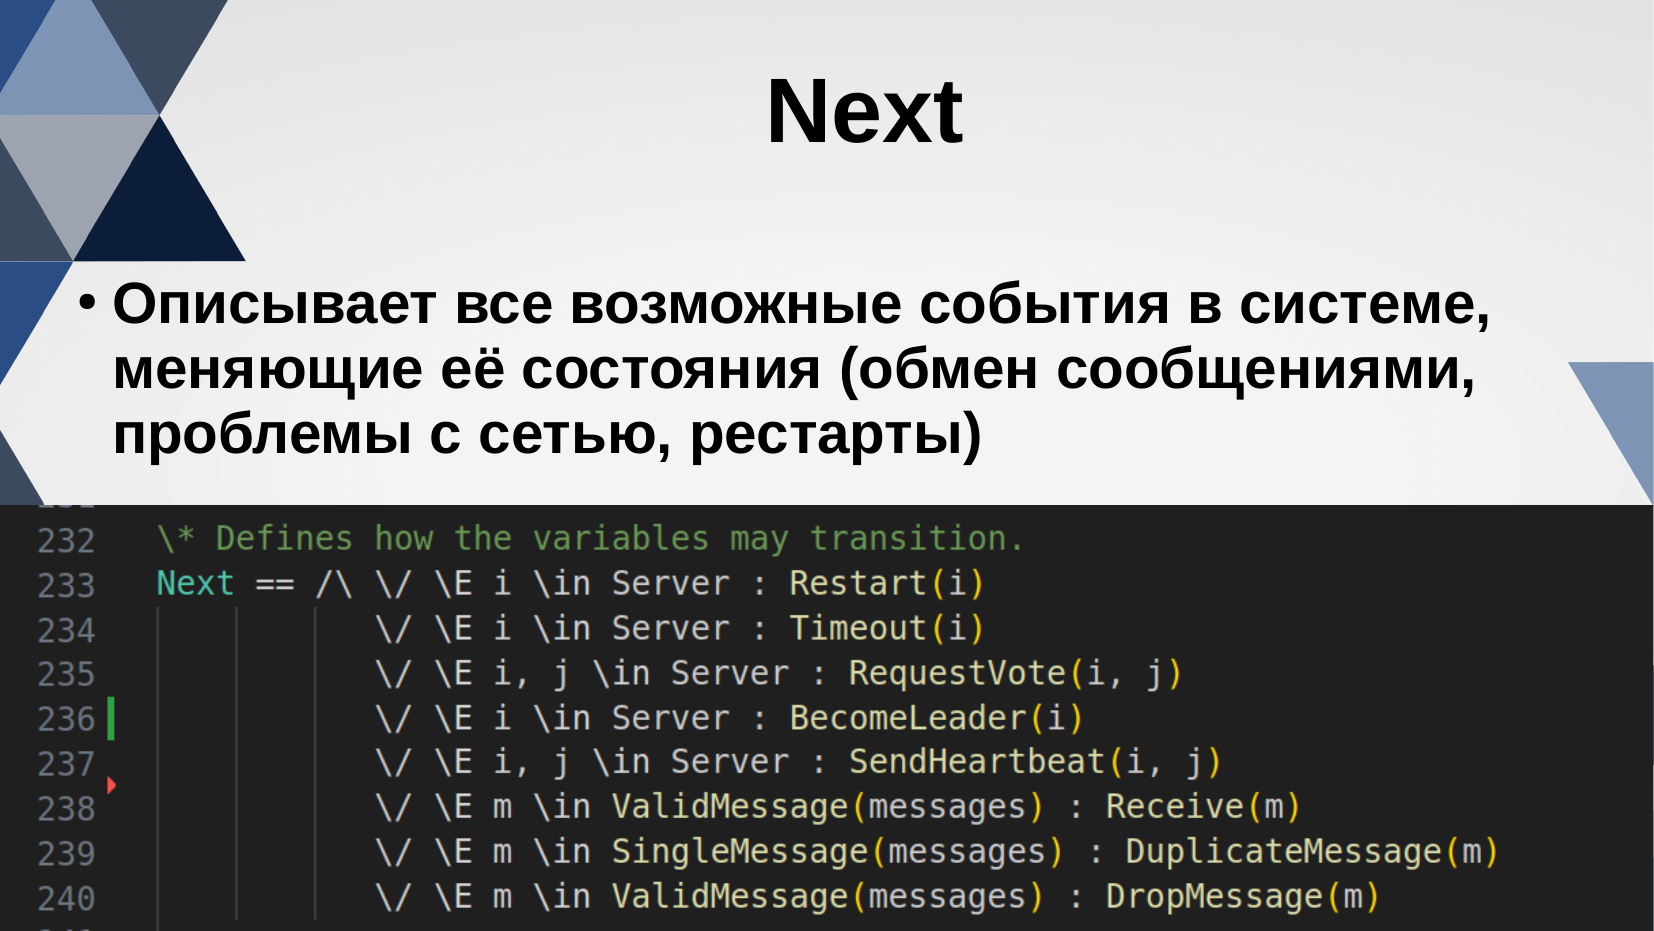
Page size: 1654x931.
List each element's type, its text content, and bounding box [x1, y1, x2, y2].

text_box Next [750, 52, 980, 170]
picture [0, 0, 1654, 931]
text_box Описывает все возможные события в системе, меняющие её состояния (обмен сообщениями, проблемы с сетью, рестарты) [62, 263, 1579, 474]
